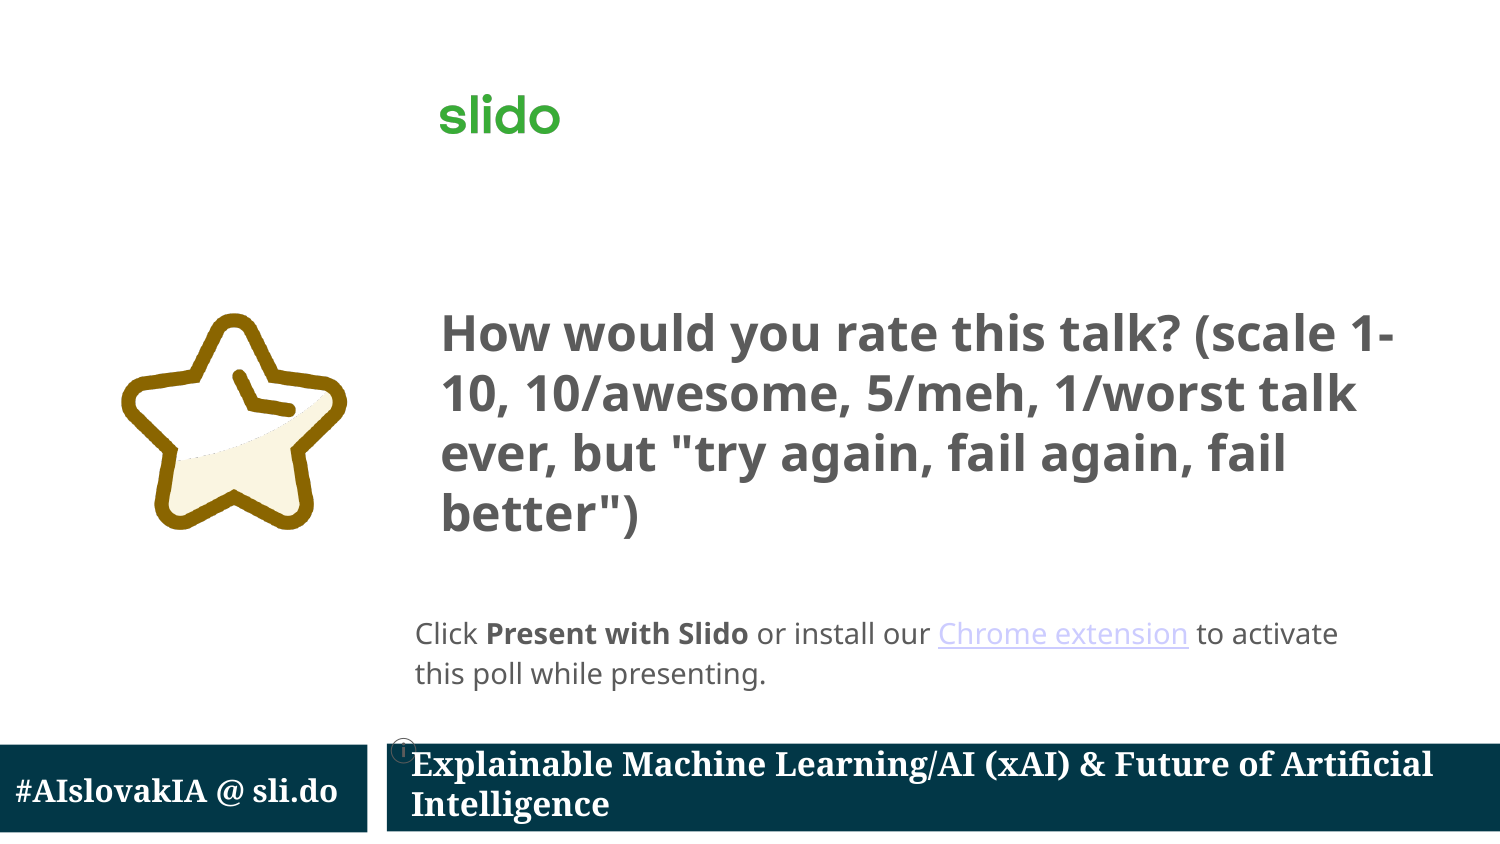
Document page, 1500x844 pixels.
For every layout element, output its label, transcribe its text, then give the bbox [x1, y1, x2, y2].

text_box #AIslovakIA @ sli.do [0, 755, 400, 824]
picture [83, 272, 384, 572]
text_box Click Present with Slido or install our Chrome extension to activate this poll while presenting. [400, 621, 1392, 685]
text_box Explainable Machine Learning/AI (xAI) & Future of Artificial Intelligence [400, 740, 1500, 826]
text_box ⓘ [375, 718, 425, 755]
picture [428, 83, 572, 147]
text_box How would you rate this talk? (scale 1-10, 10/awesome, 5/meh, 1/worst talk ever, but "try again, fail again, fail better") [425, 316, 1417, 528]
